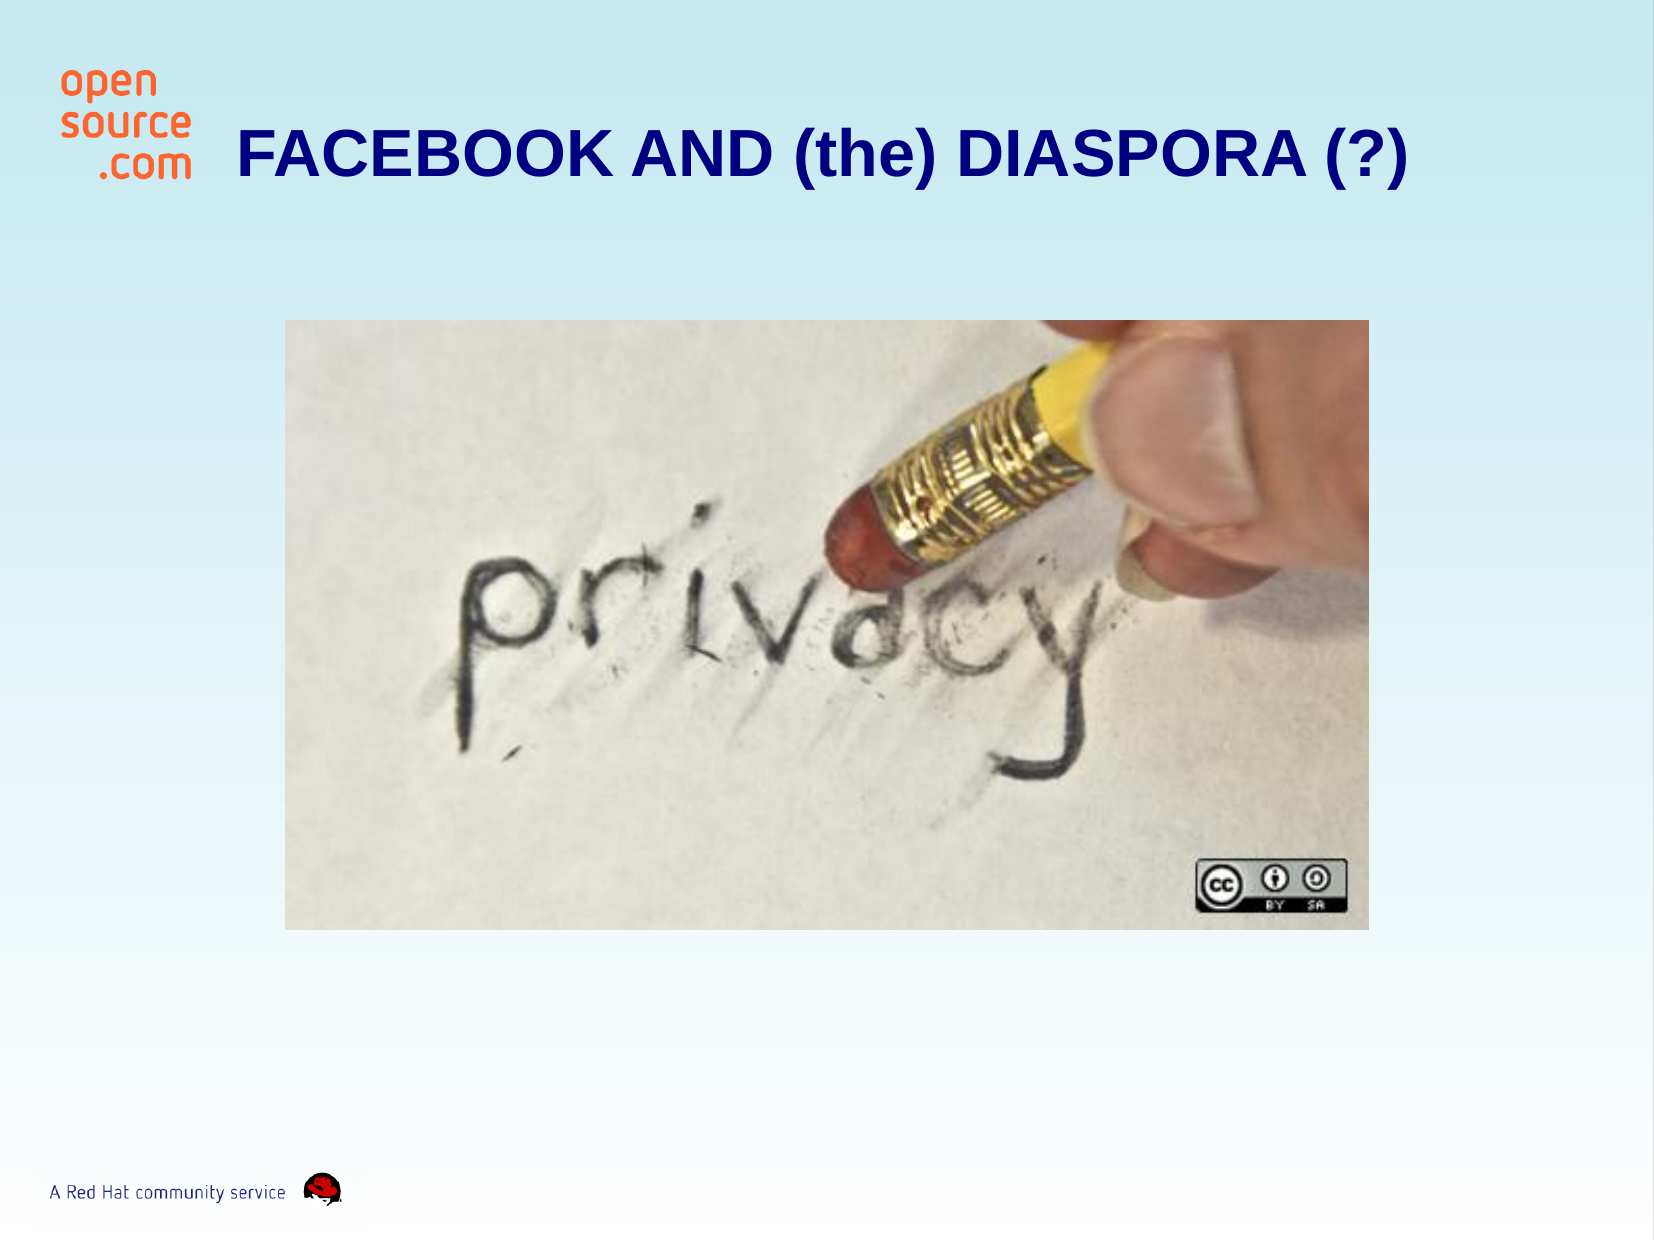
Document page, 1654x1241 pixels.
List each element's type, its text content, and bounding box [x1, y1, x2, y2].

picture [0, 0, 1654, 1241]
title FACEBOOK AND (the) DIASPORA (?) [236, 49, 1654, 257]
